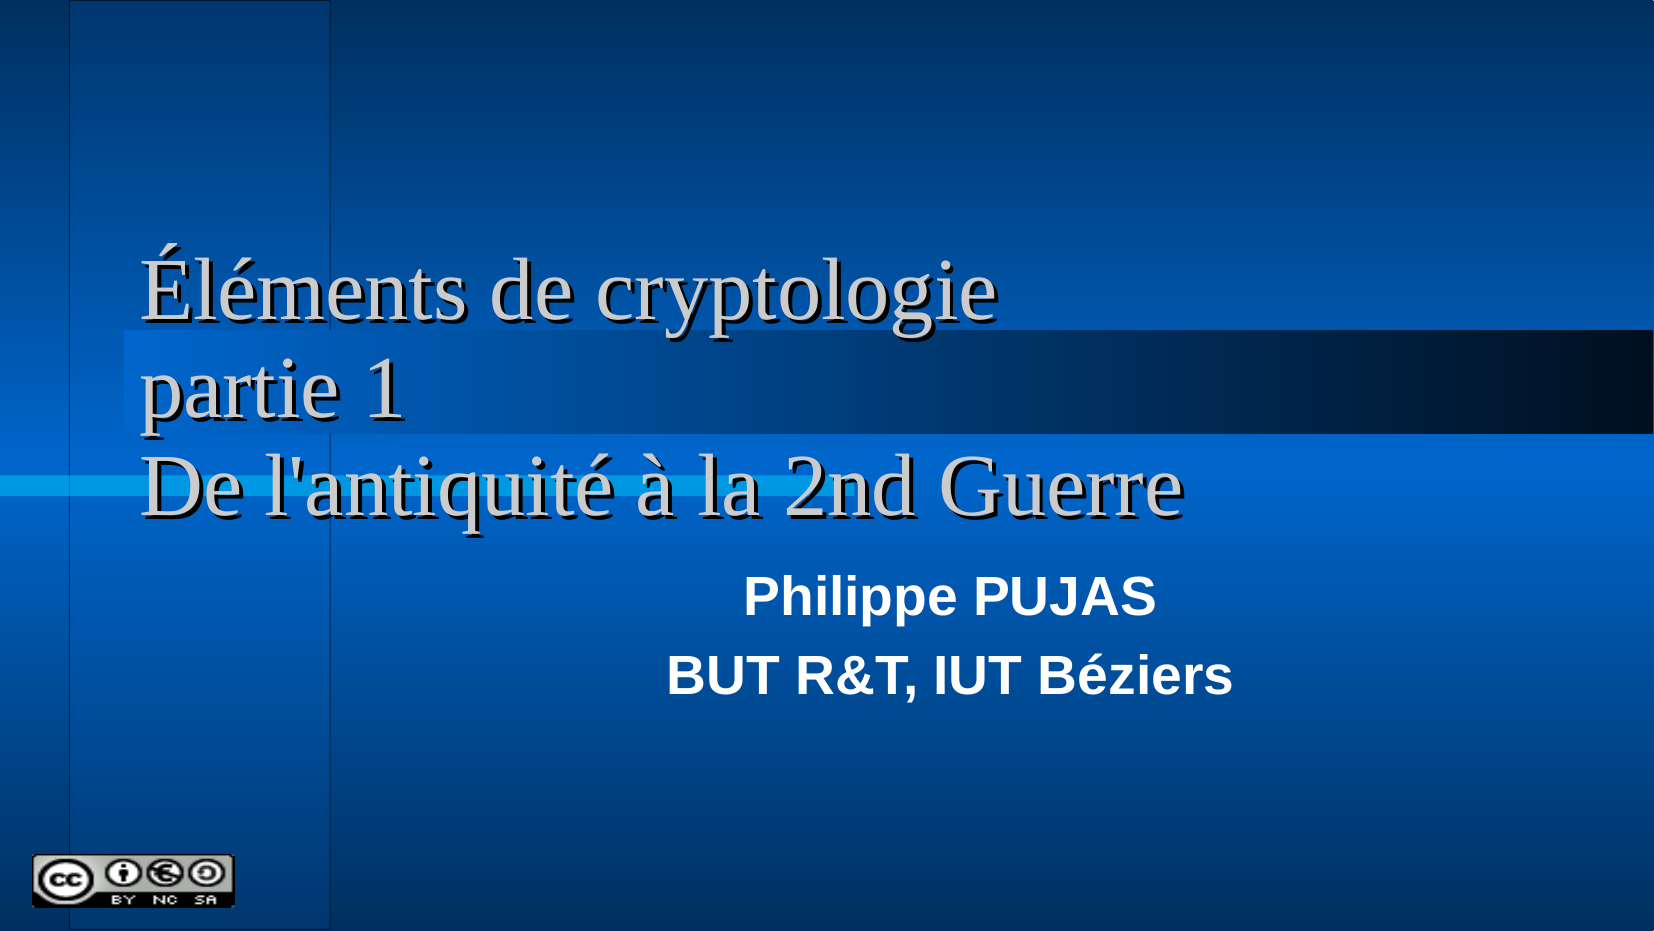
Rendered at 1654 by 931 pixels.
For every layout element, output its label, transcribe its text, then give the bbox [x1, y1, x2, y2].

title Éléments de cryptologie partie 1 De l'antiquité à la 2nd Guerre [124, 232, 1530, 543]
subtitle Philippe PUJAS BUT R&T, IUT Béziers [372, 558, 1530, 796]
picture [32, 854, 235, 908]
